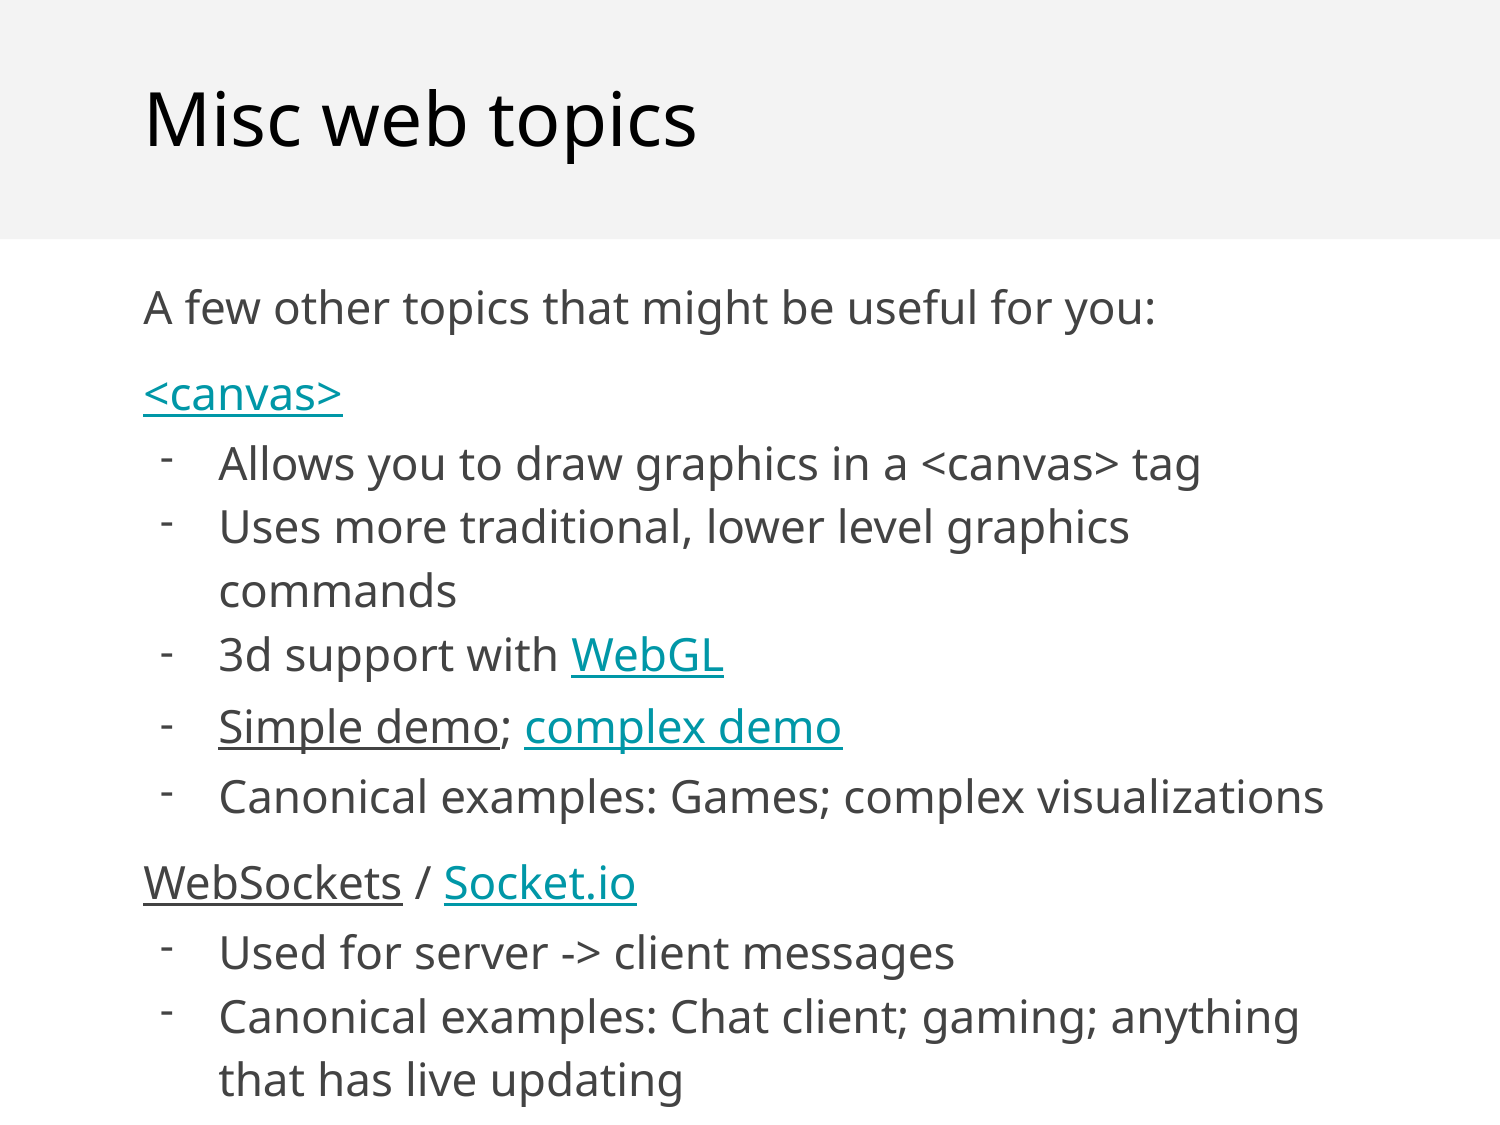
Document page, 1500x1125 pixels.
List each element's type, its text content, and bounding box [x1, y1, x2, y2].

list A few other topics that might be useful for you: <canvas> Allows you to draw graphics in a <canvas> tag Uses more traditional, lower level graphics commands 3d support with WebGL Simple demo; complex demo Canonical examples: Games; complex visualizations WebSockets / Socket.io Used for server -> client messages Canonical examples: Chat client; gaming; anything that has live updating [128, 255, 1372, 1086]
title Misc web topics [128, 56, 1372, 183]
